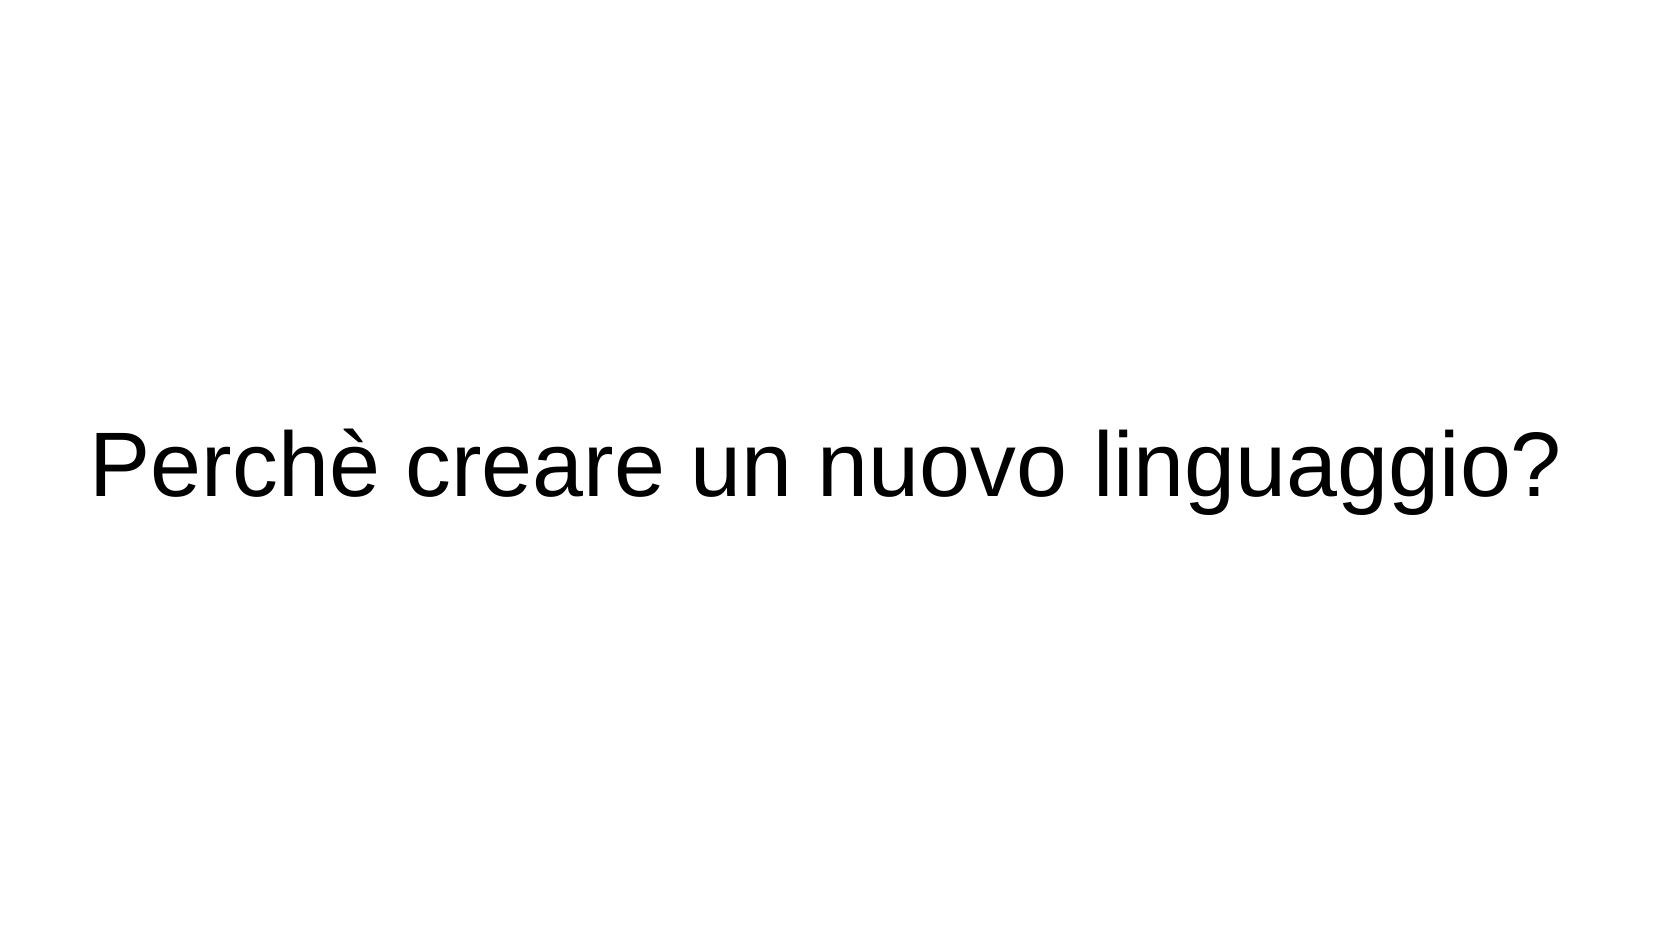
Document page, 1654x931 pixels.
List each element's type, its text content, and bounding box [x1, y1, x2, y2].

title Perchè creare un nuovo linguaggio? [82, 387, 1571, 543]
